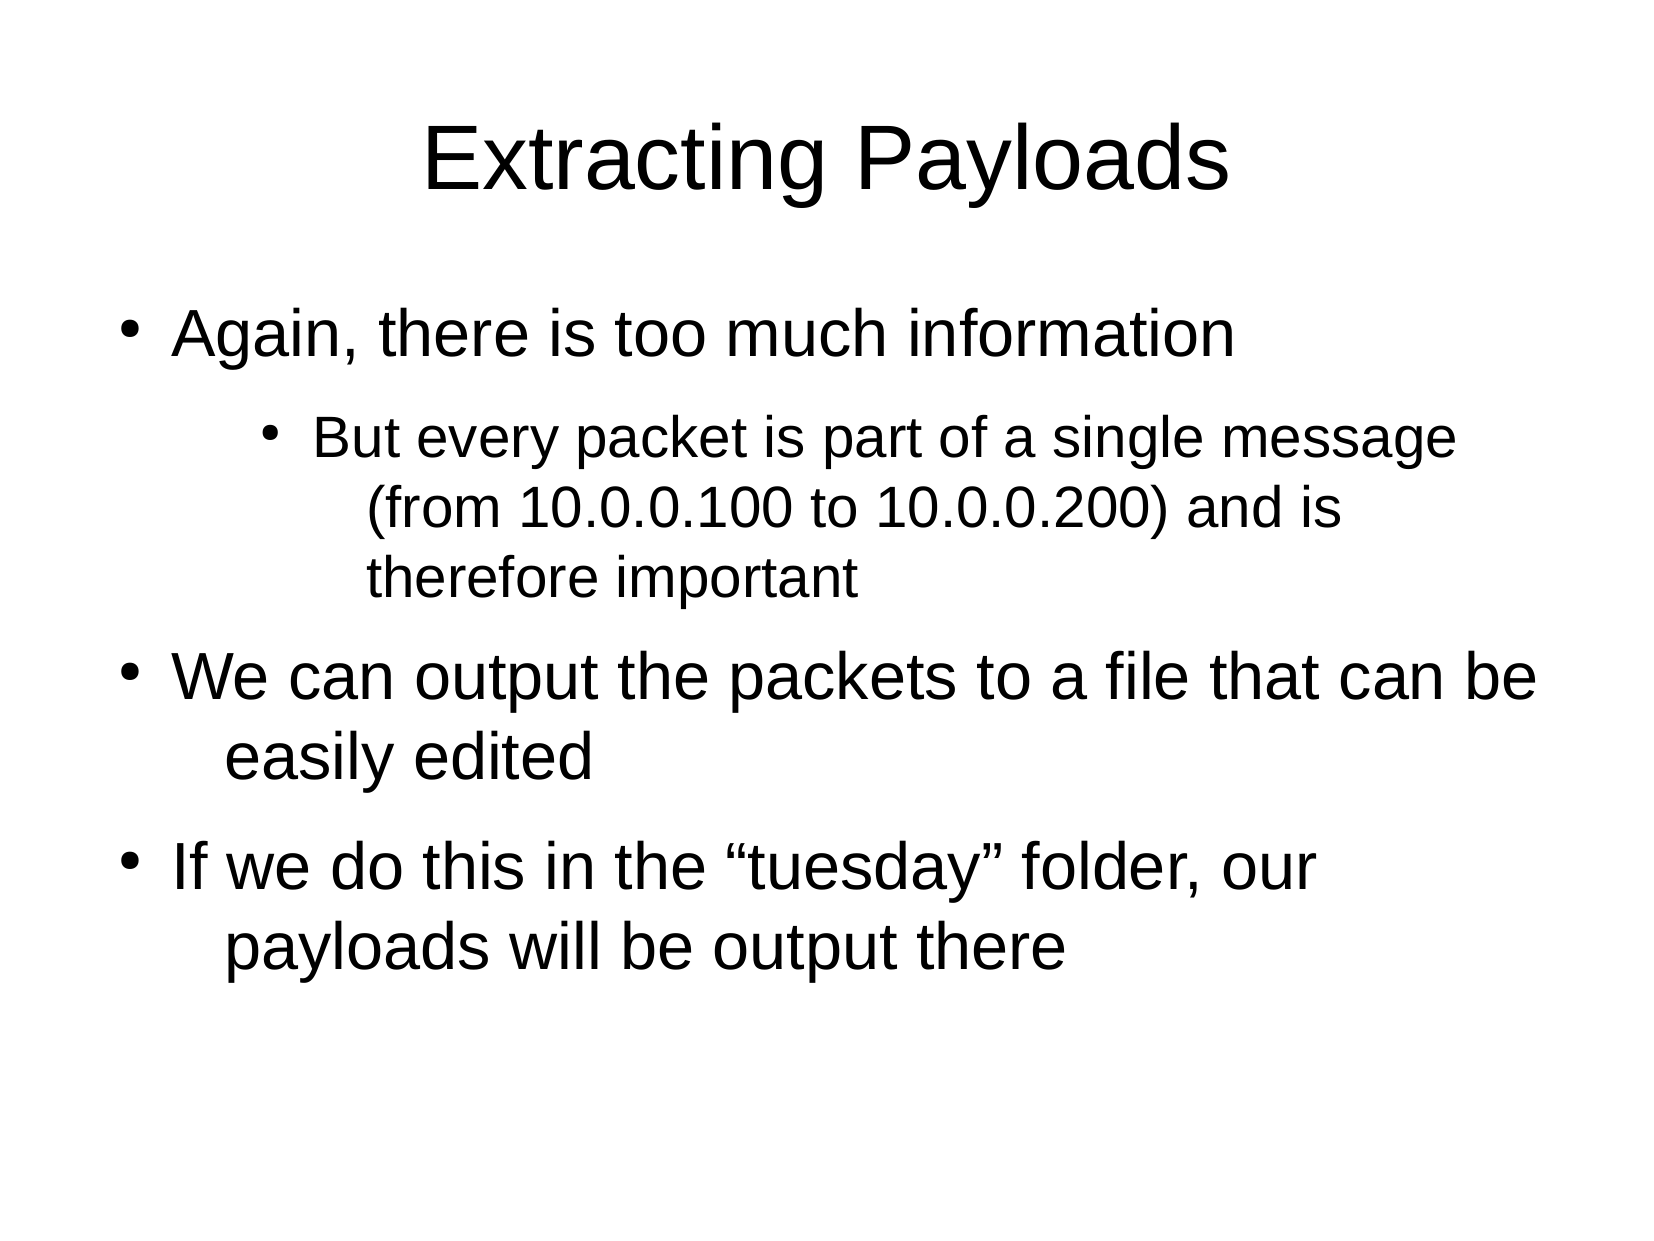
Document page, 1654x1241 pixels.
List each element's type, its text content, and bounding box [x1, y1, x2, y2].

list Again, there is too much information But every packet is part of a single message (from 10.0.0.100 to 10.0.0.200) and is therefore important We can output the packets to a file that can be easily edited If we do this in the “tuesday” folder, our payloads will be output there [82, 290, 1571, 1109]
title Extracting Payloads [82, 49, 1571, 257]
